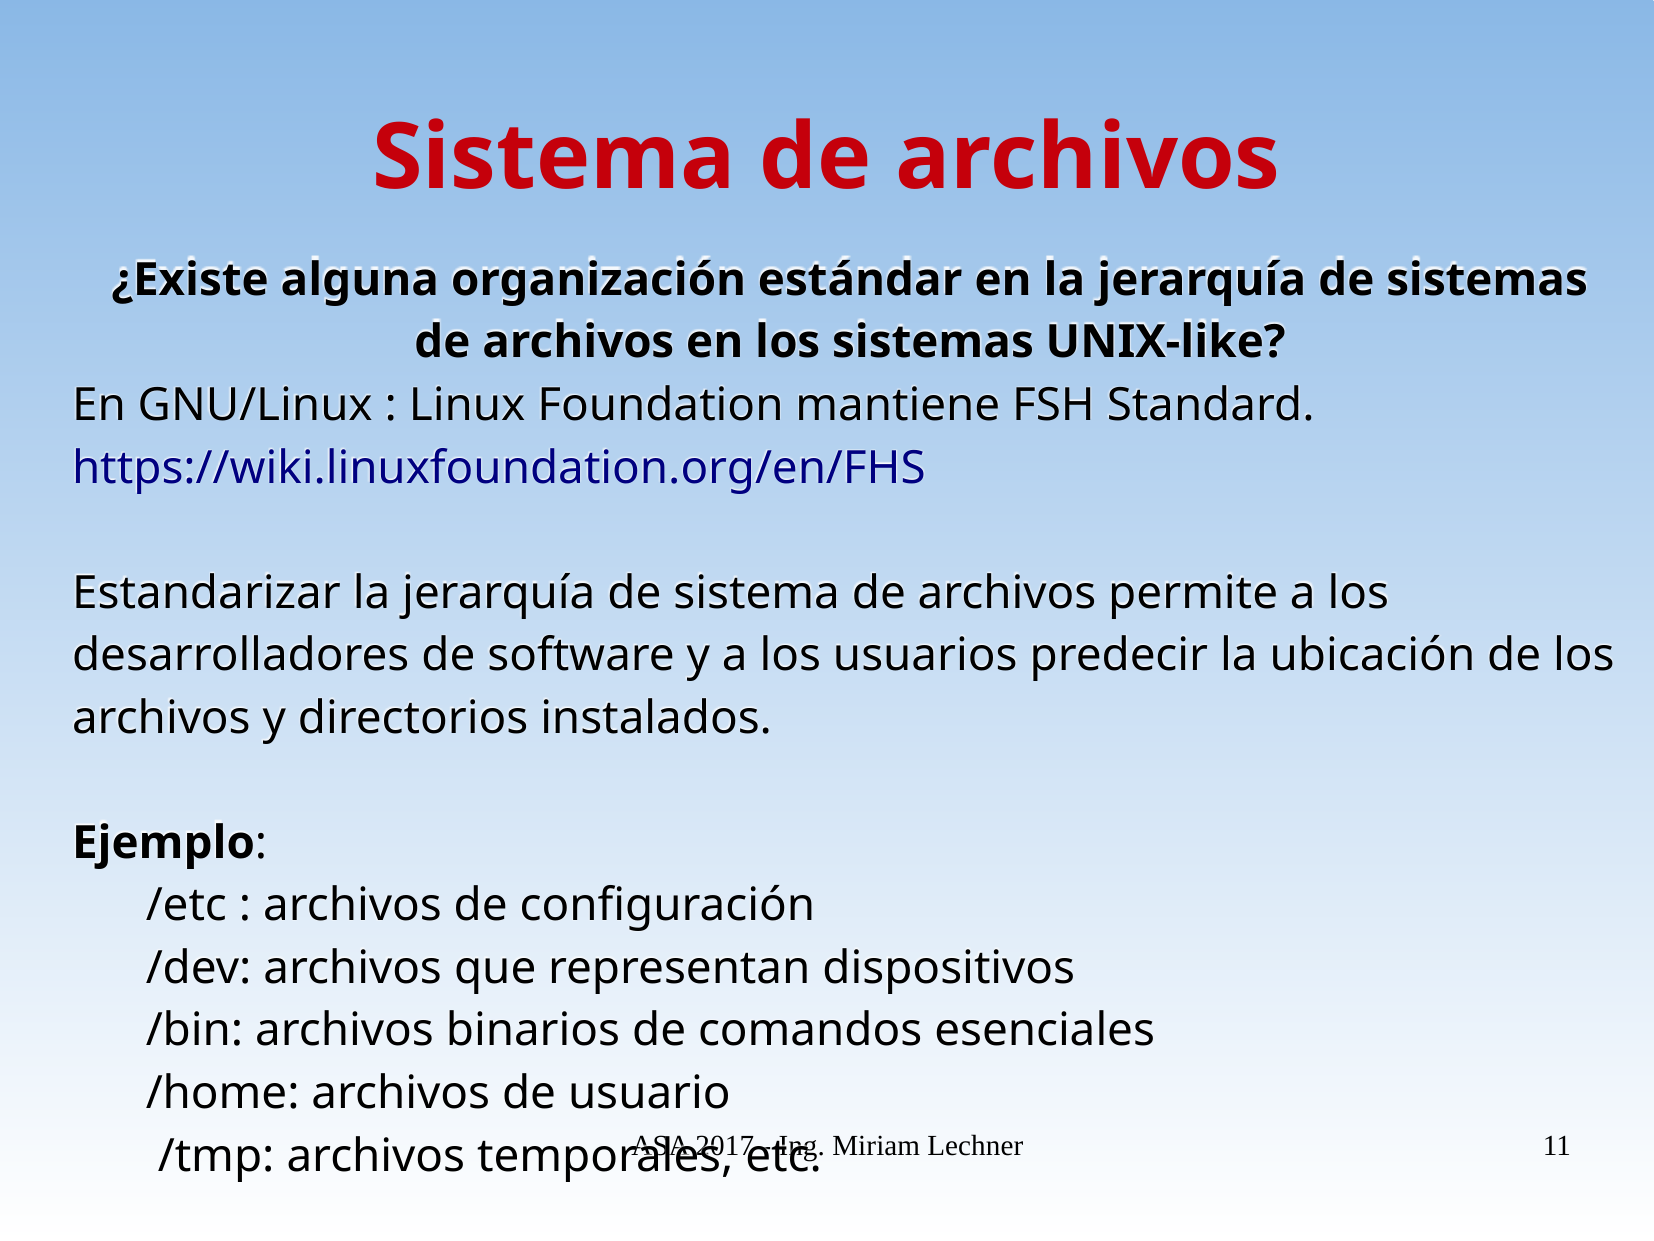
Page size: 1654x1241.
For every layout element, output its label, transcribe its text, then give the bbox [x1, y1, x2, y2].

text_box ¿Existe alguna organización estándar en la jerarquía de sistemas de archivos en los sistemas UNIX-like? En GNU/Linux : Linux Foundation mantiene FSH Standard. https://wiki.linuxfoundation.org/en/FHS Estandarizar la jerarquía de sistema de archivos permite a los desarrolladores de software y a los usuarios predecir la ubicación de los archivos y directorios instalados. Ejemplo: /etc : archivos de configuración /dev: archivos que representan dispositivos /bin: archivos binarios de comandos esenciales /home: archivos de usuario /tmp: archivos temporales, etc. [57, 239, 1544, 1207]
title Sistema de archivos [82, 49, 1571, 257]
